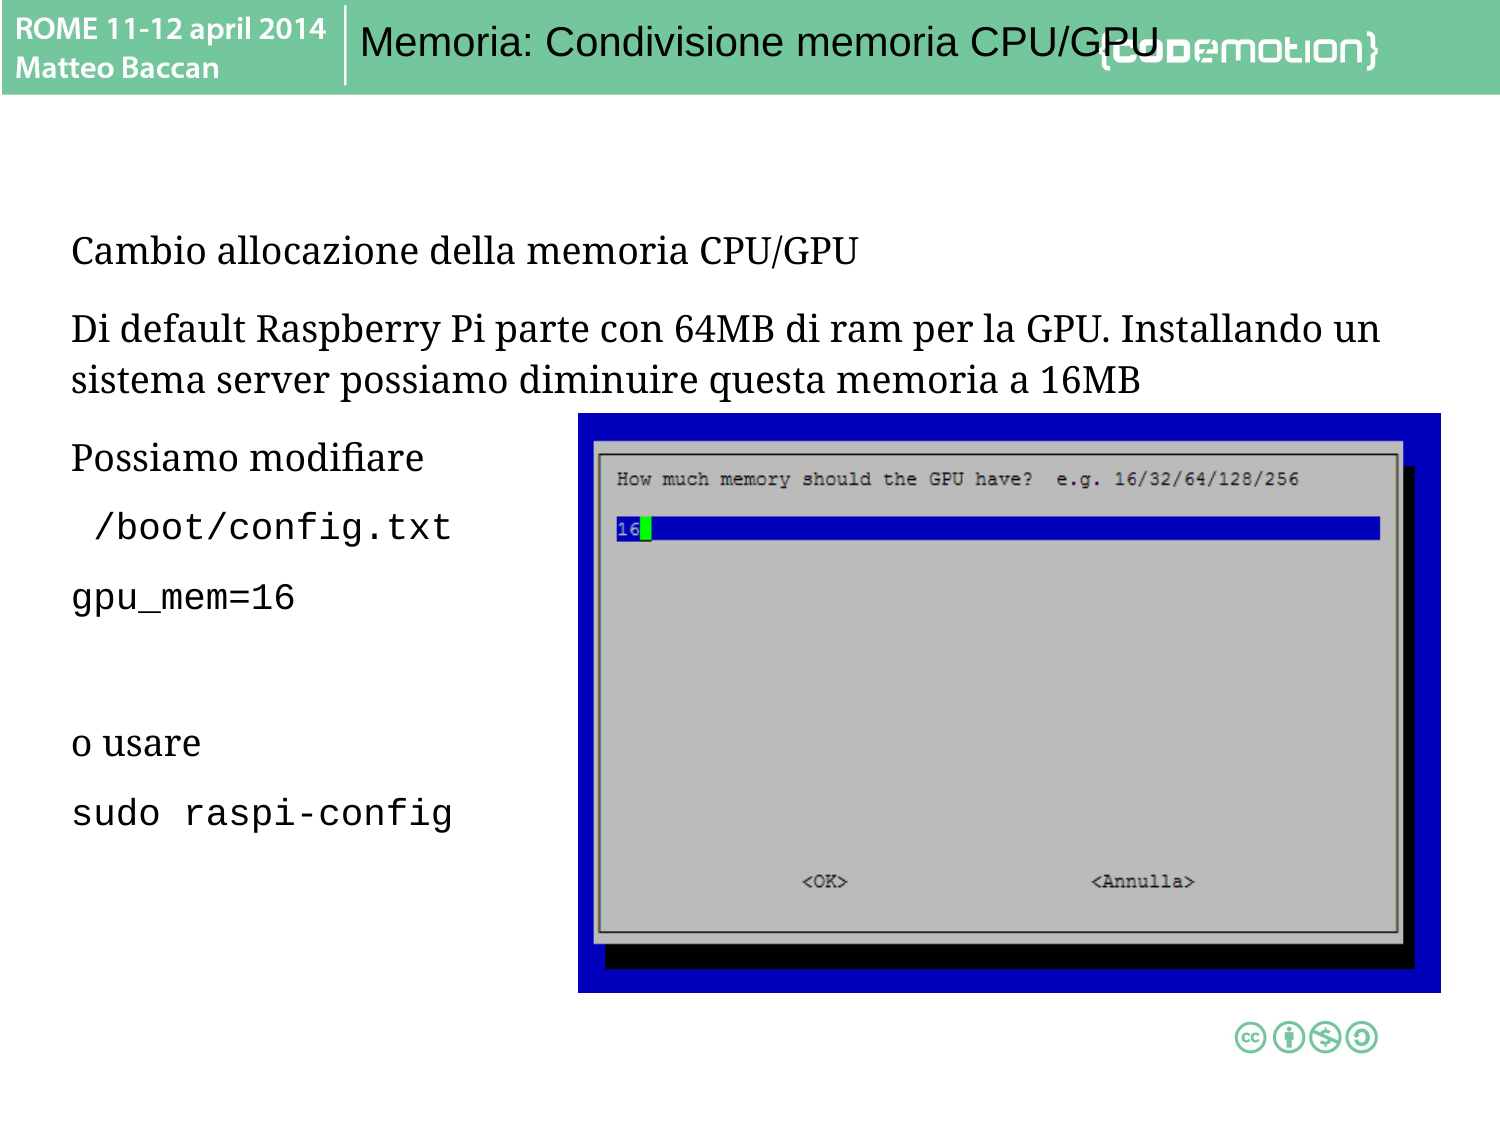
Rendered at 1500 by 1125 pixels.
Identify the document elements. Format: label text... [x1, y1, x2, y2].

text_box Cambio allocazione della memoria CPU/GPU Di default Raspberry Pi parte con 64MB di ram per la GPU. Installando un sistema server possiamo diminuire questa memoria a 16MB Possiamo modifiare /boot/config.txt gpu_mem=16 o usare sudo raspi-config [70, 224, 1441, 1016]
list Memoria: Condivisione memoria CPU/GPU [345, 11, 1371, 87]
picture [2, 0, 1500, 1125]
